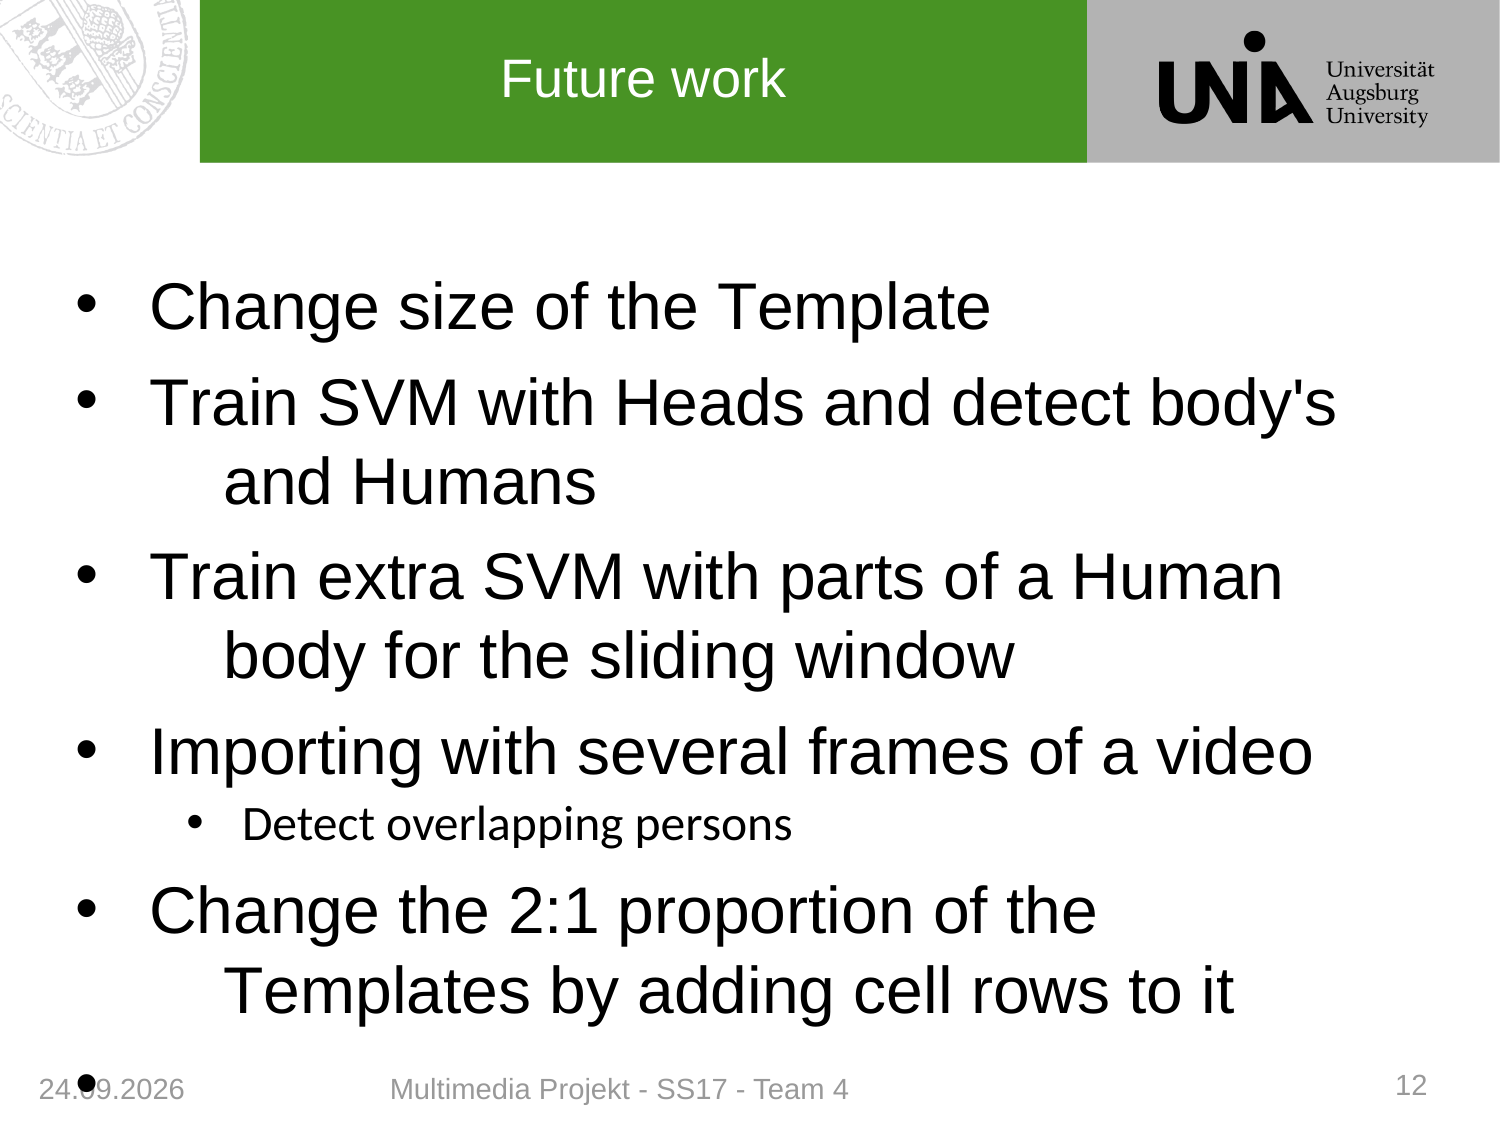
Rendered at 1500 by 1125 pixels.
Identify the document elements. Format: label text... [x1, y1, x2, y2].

text_box [1346, 1058, 1477, 1110]
text_box 17.07.2017 [11, 1062, 213, 1115]
list Change size of the Template Train SVM with Heads and detect body's and Humans Train extra SVM with parts of a Human body for the sliding window Importing with several frames of a video Detect overlapping persons Change the 2:1 proportion of the Templates by adding cell rows to it [75, 263, 1426, 1035]
text_box Multimedia Projekt - SS17 - Team 4 [271, 1062, 969, 1115]
title Future work [199, 35, 1087, 163]
